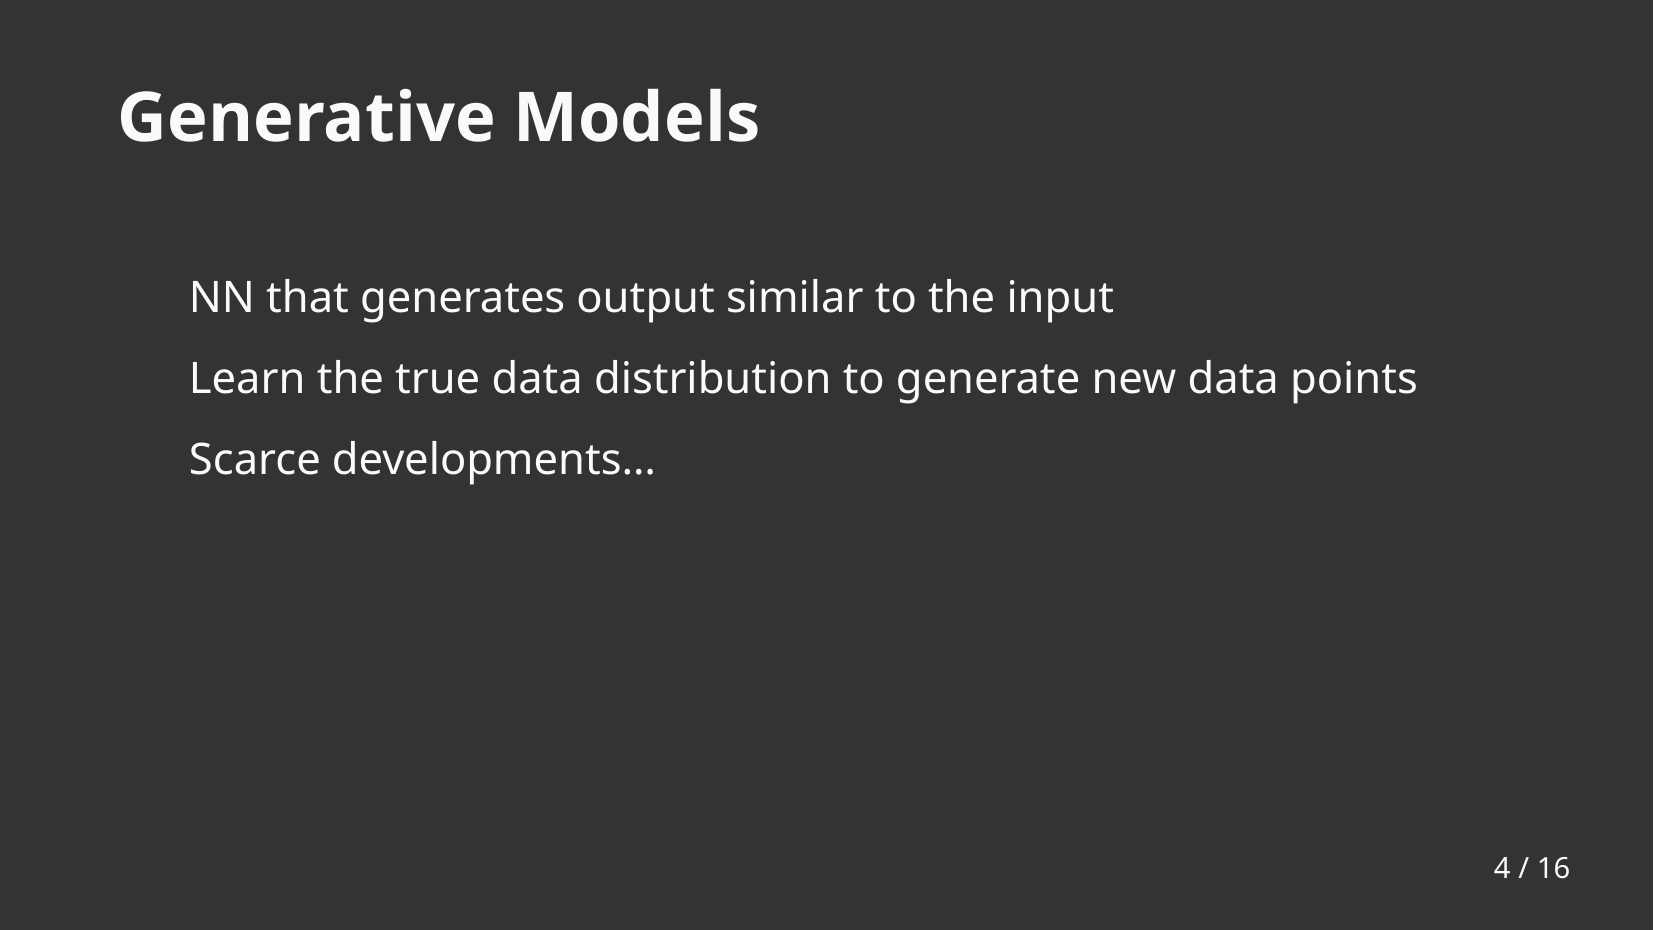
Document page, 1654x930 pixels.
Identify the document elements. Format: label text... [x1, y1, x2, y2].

title Generative Models [117, 36, 1571, 193]
list NN that generates output similar to the input Learn the true data distribution to generate new data points Scarce developments… [117, 265, 1535, 806]
